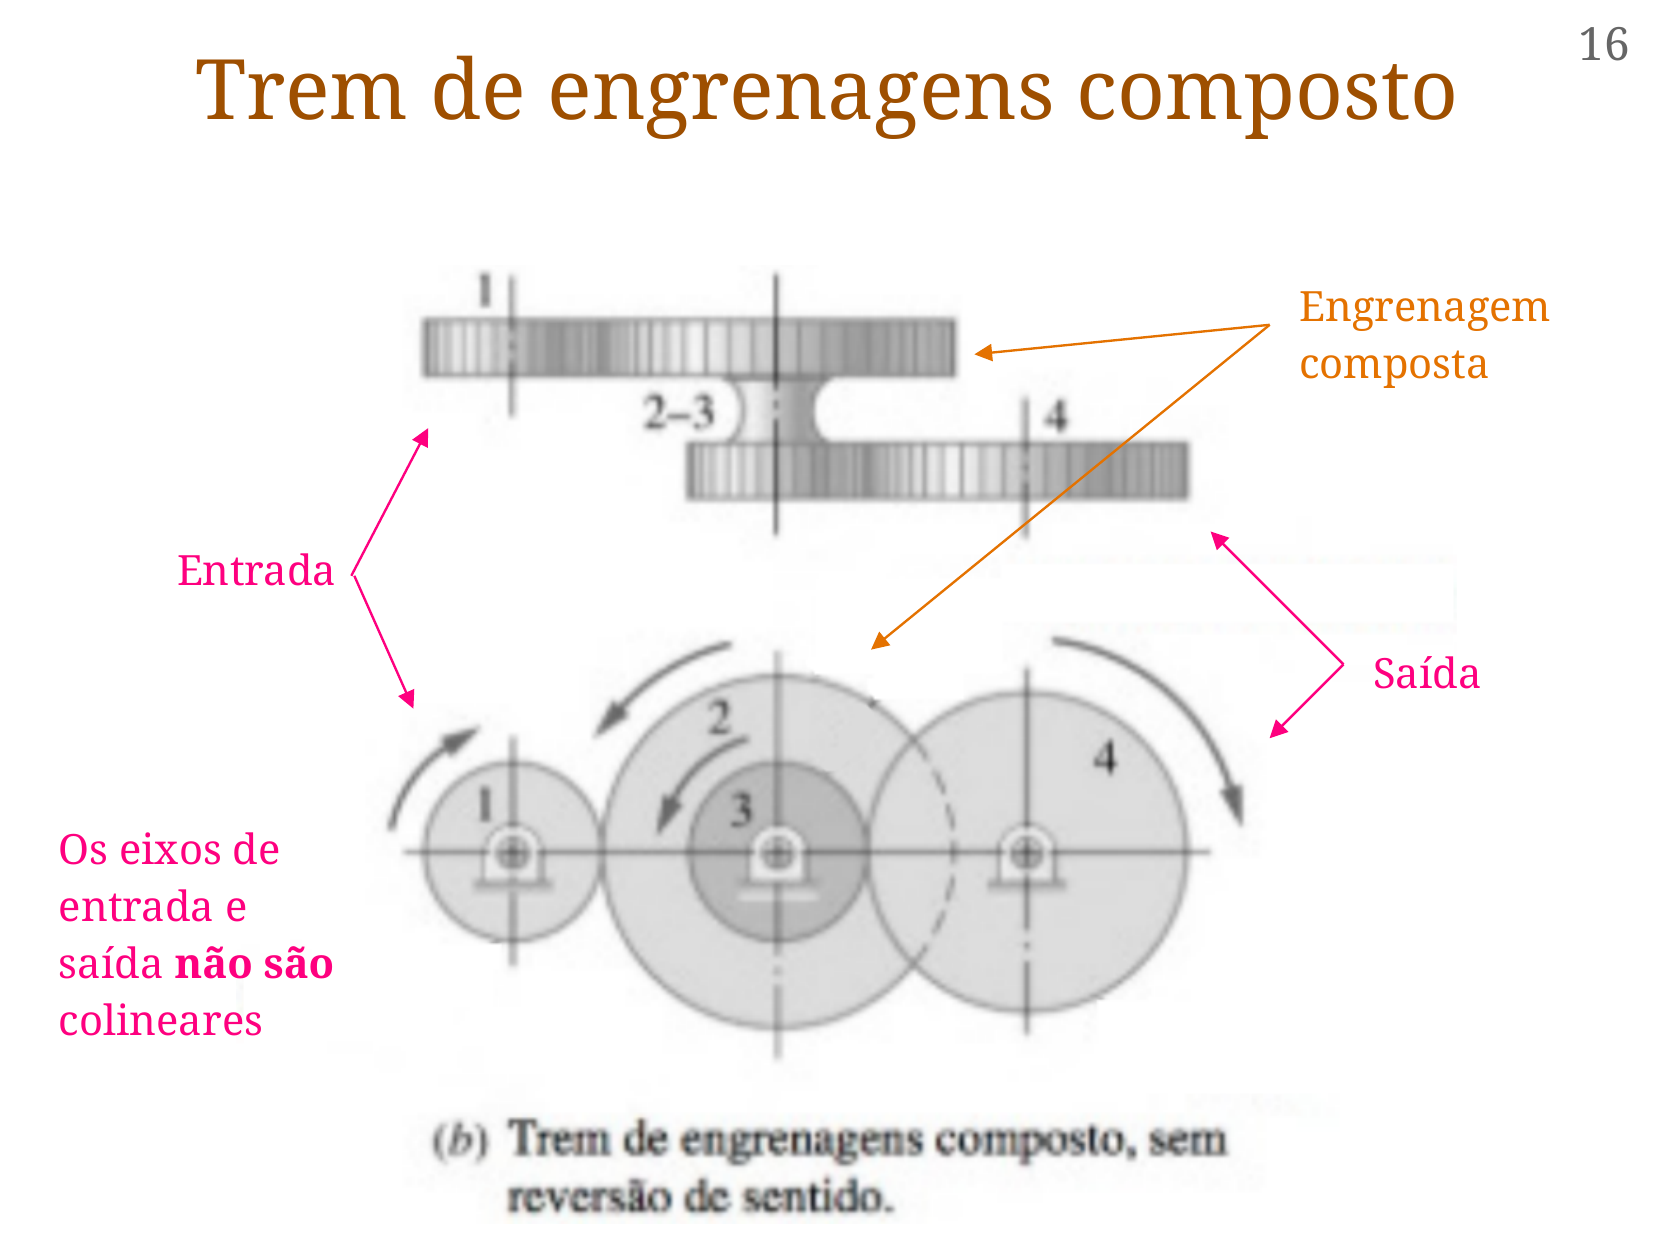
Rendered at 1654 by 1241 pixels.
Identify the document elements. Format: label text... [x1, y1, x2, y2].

title Trem de engrenagens composto [59, 0, 1595, 181]
text_box Entrada [162, 533, 352, 606]
picture [236, 265, 1457, 1224]
text_box Saída [1358, 636, 1497, 709]
text_box Os eixos de entrada e saída não são colineares [44, 812, 355, 1055]
text_box Engrenagem composta [1284, 269, 1610, 399]
